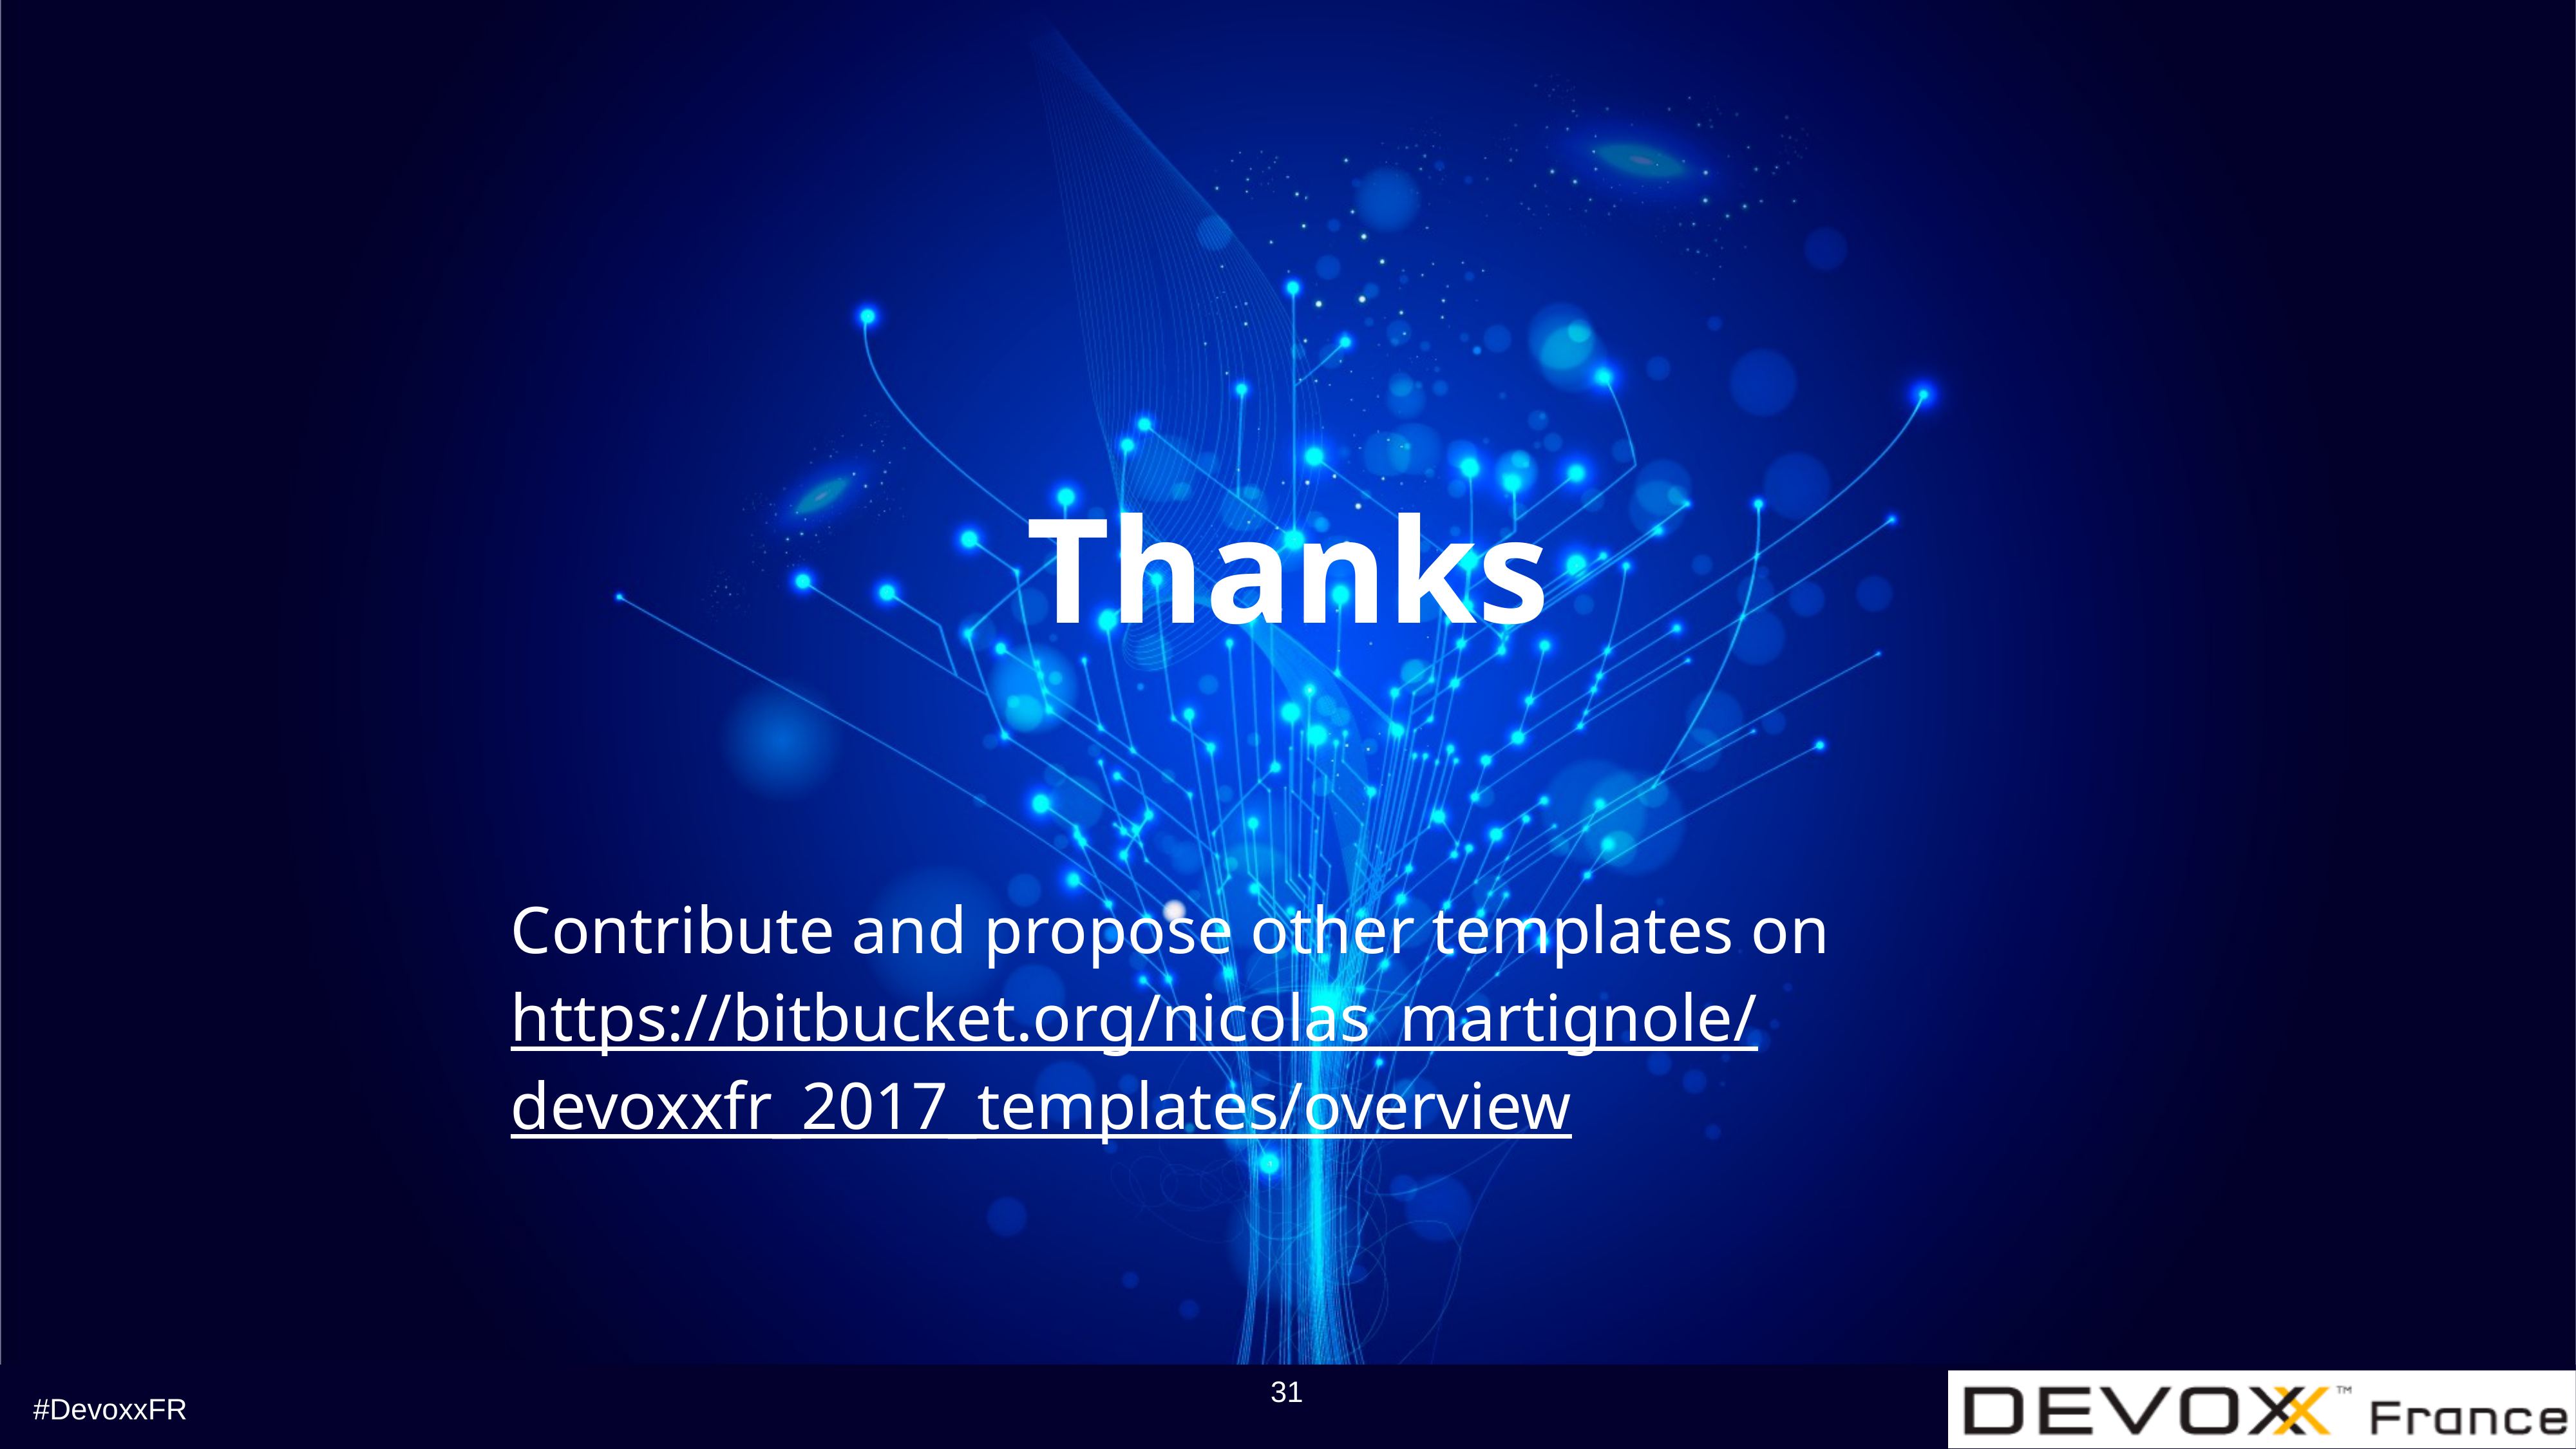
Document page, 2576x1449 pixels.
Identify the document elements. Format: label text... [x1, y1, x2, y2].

subtitle Contribute and propose other templates on https://bitbucket.org/nicolas_martignole/devoxxfr_2017_templates/overview [510, 866, 2065, 1167]
picture [0, 0, 2576, 1364]
title Thanks [155, 363, 2421, 772]
slide_number 31 [1262, 1375, 1312, 1427]
picture [1948, 1370, 2576, 1448]
